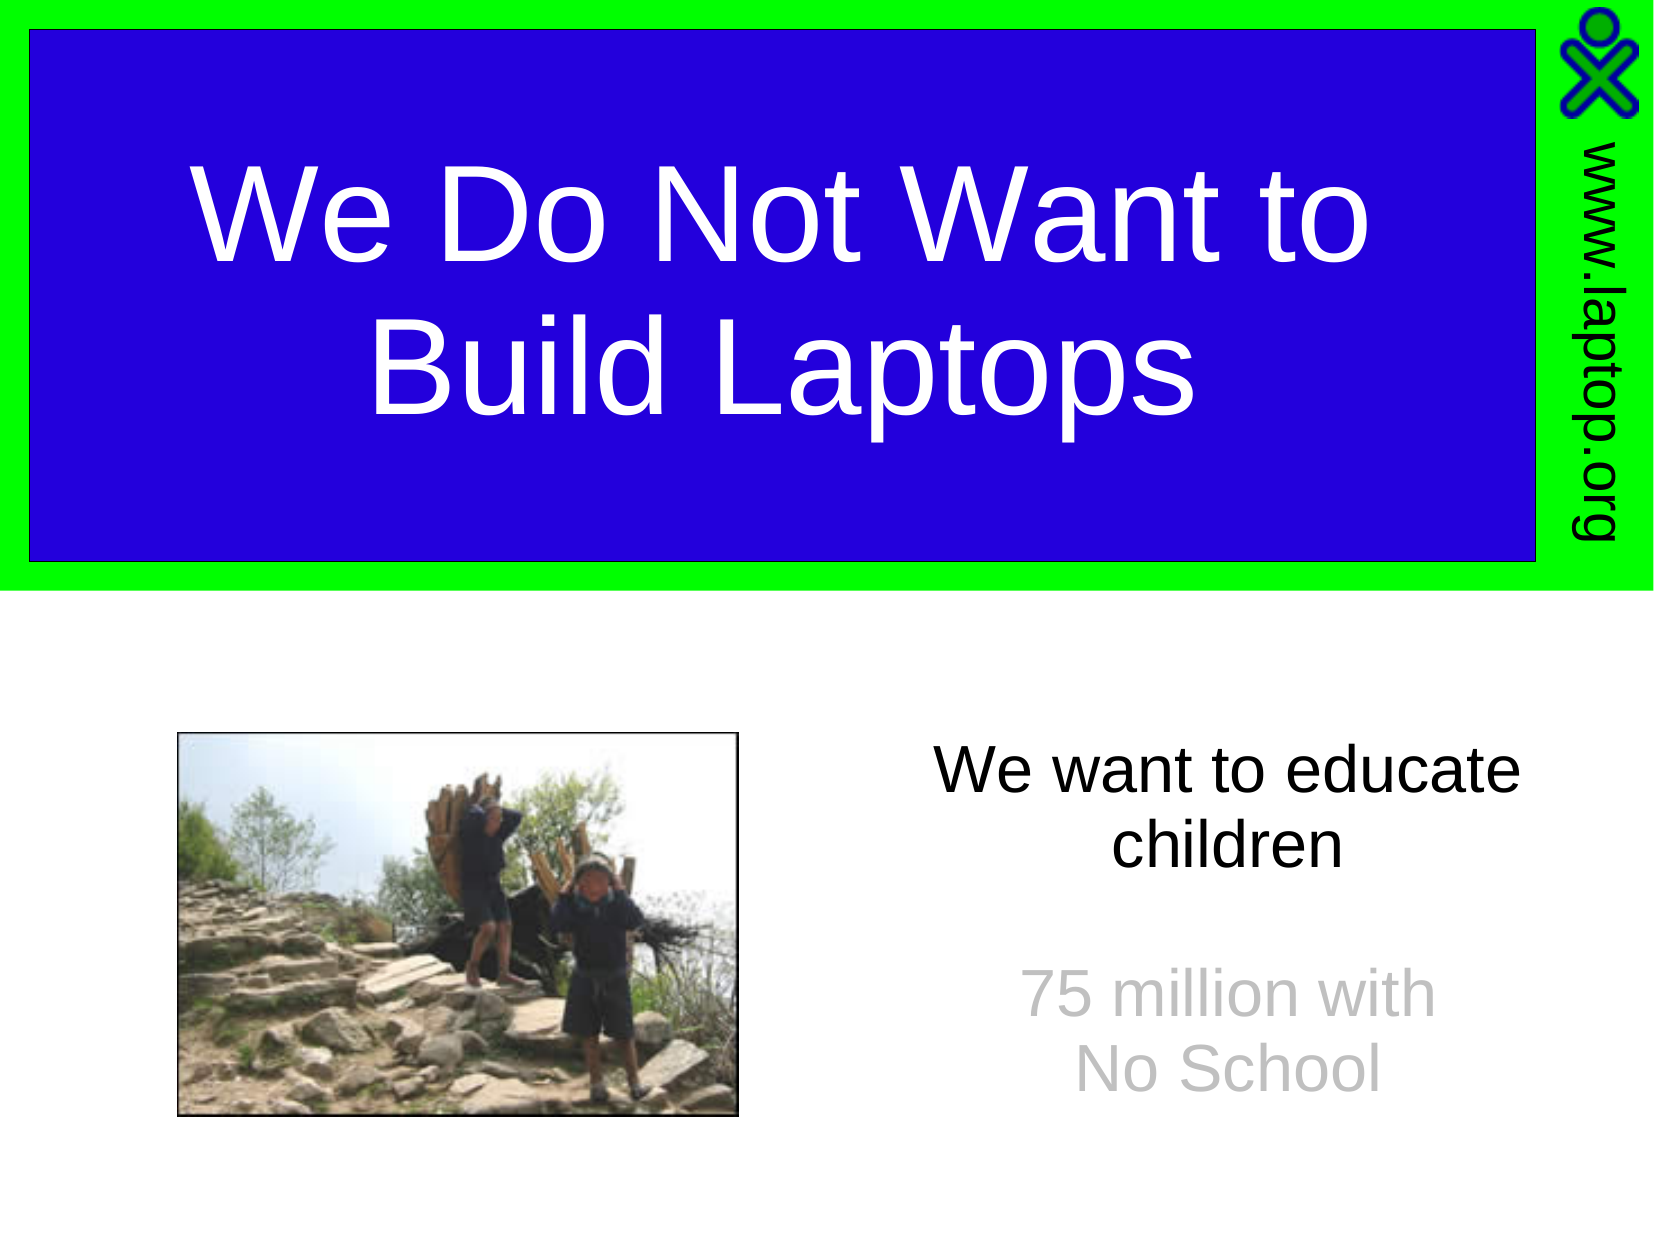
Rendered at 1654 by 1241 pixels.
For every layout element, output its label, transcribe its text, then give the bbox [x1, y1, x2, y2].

picture [177, 732, 739, 1117]
subtitle We want to educate children 75 million with No School [885, 627, 1571, 1211]
title We Do Not Want to Build Laptops [59, 49, 1506, 532]
picture [1559, 7, 1639, 119]
